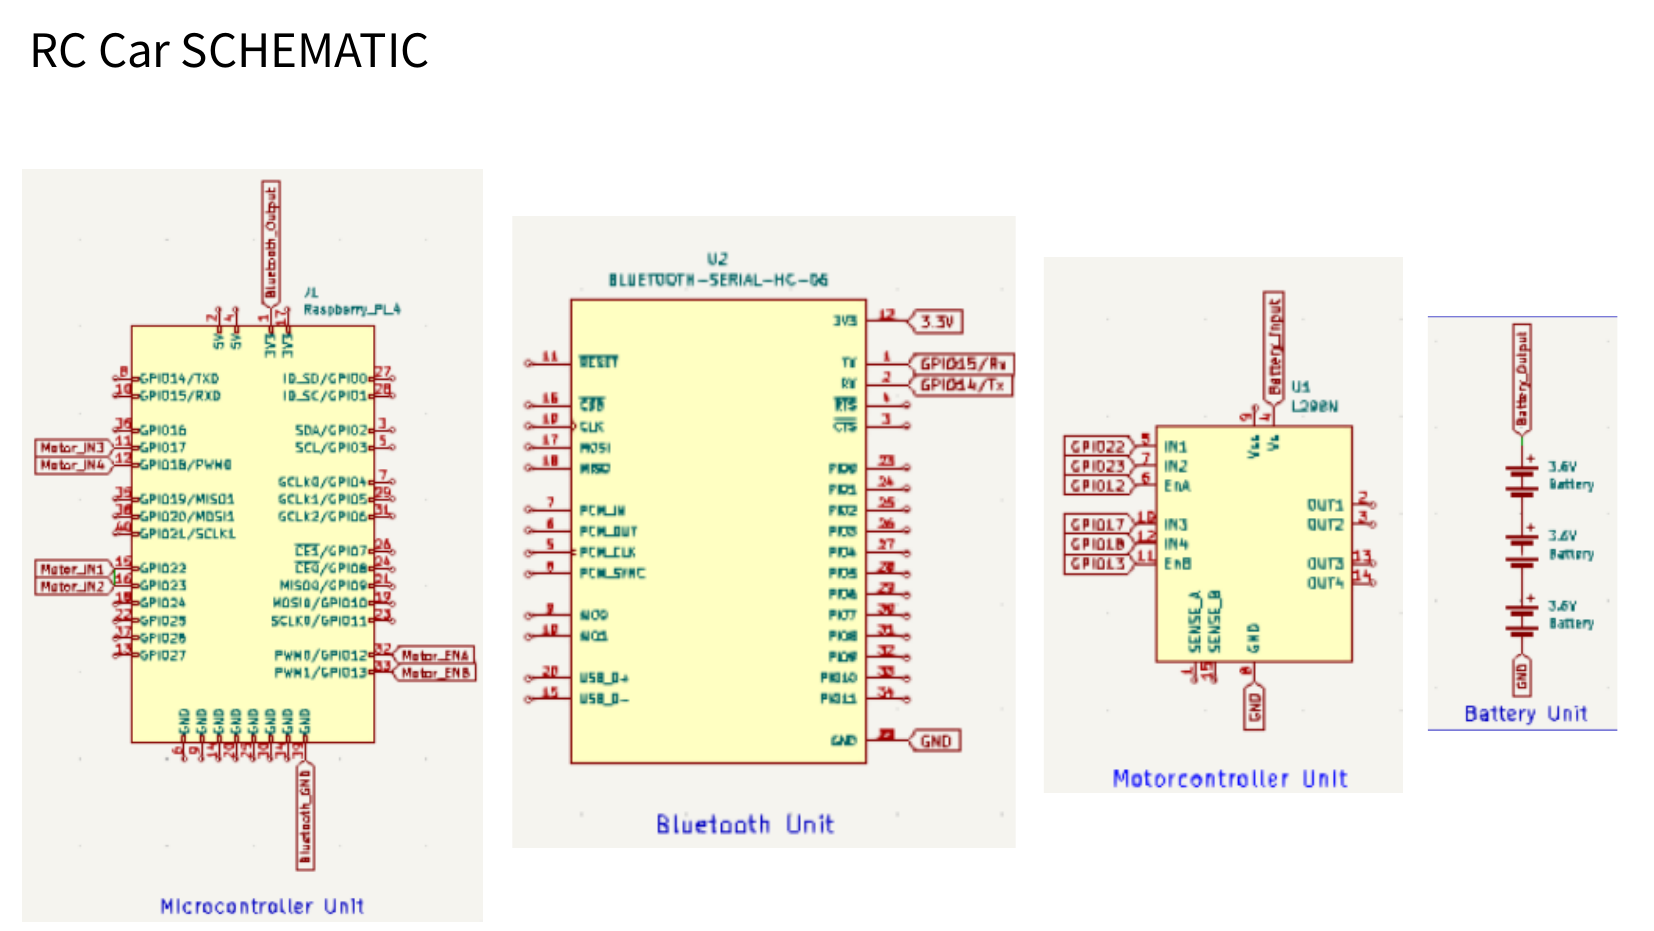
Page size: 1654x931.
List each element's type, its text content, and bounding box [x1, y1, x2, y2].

picture [1043, 257, 1403, 793]
picture [22, 169, 483, 922]
picture [512, 216, 1016, 848]
picture [1427, 316, 1618, 731]
title RC Car SCHEMATIC [29, 6, 621, 89]
